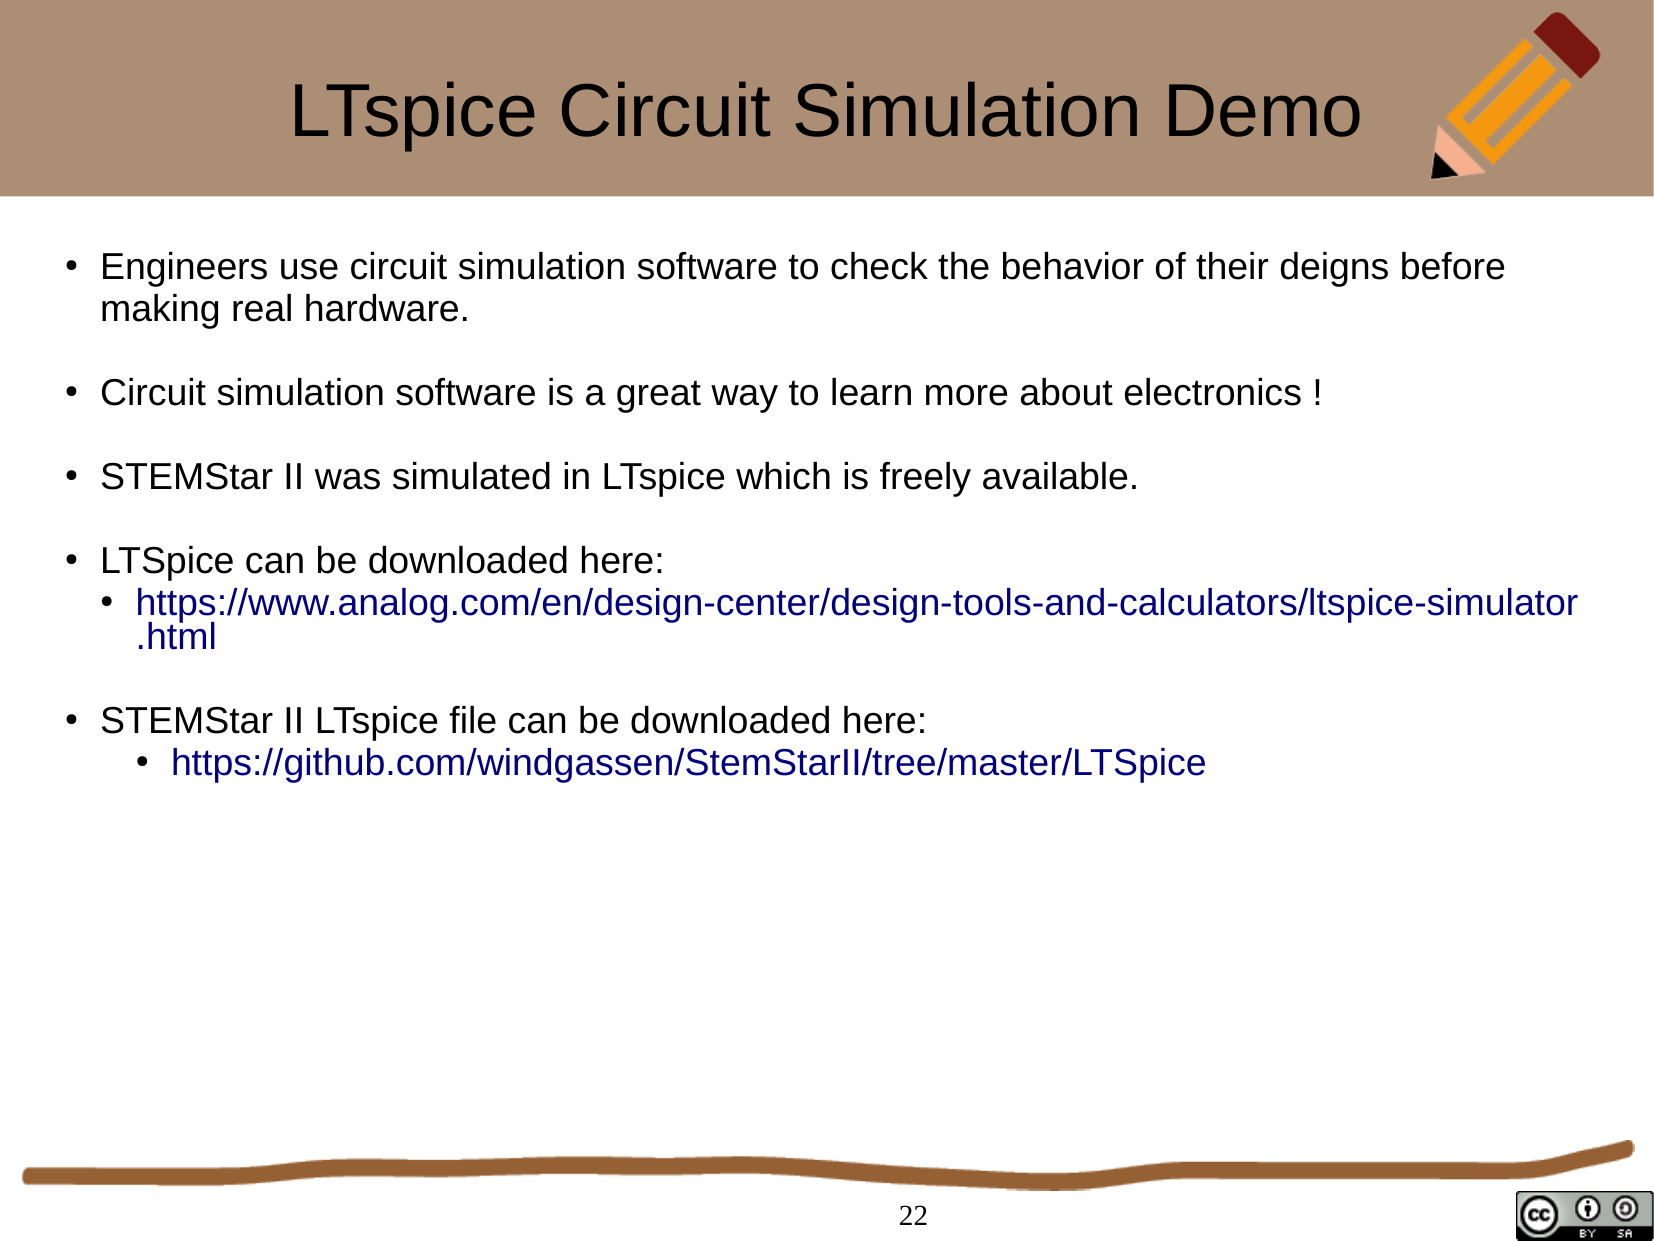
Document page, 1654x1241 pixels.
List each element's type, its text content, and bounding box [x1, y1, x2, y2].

picture [1430, 12, 1601, 181]
text_box Engineers use circuit simulation software to check the behavior of their deigns before making real hardware. Circuit simulation software is a great way to learn more about electronics ! STEMStar II was simulated in LTspice which is freely available. LTSpice can be downloaded here: https://www.analog.com/en/design-center/design-tools-and-calculators/ltspice-simulator.html STEMStar II LTspice file can be downloaded here: https://github.com/windgassen/StemStarII/tree/master/LTSpice [49, 238, 1600, 944]
title LTspice Circuit Simulation Demo [82, 49, 1571, 172]
picture [22, 1140, 1654, 1241]
